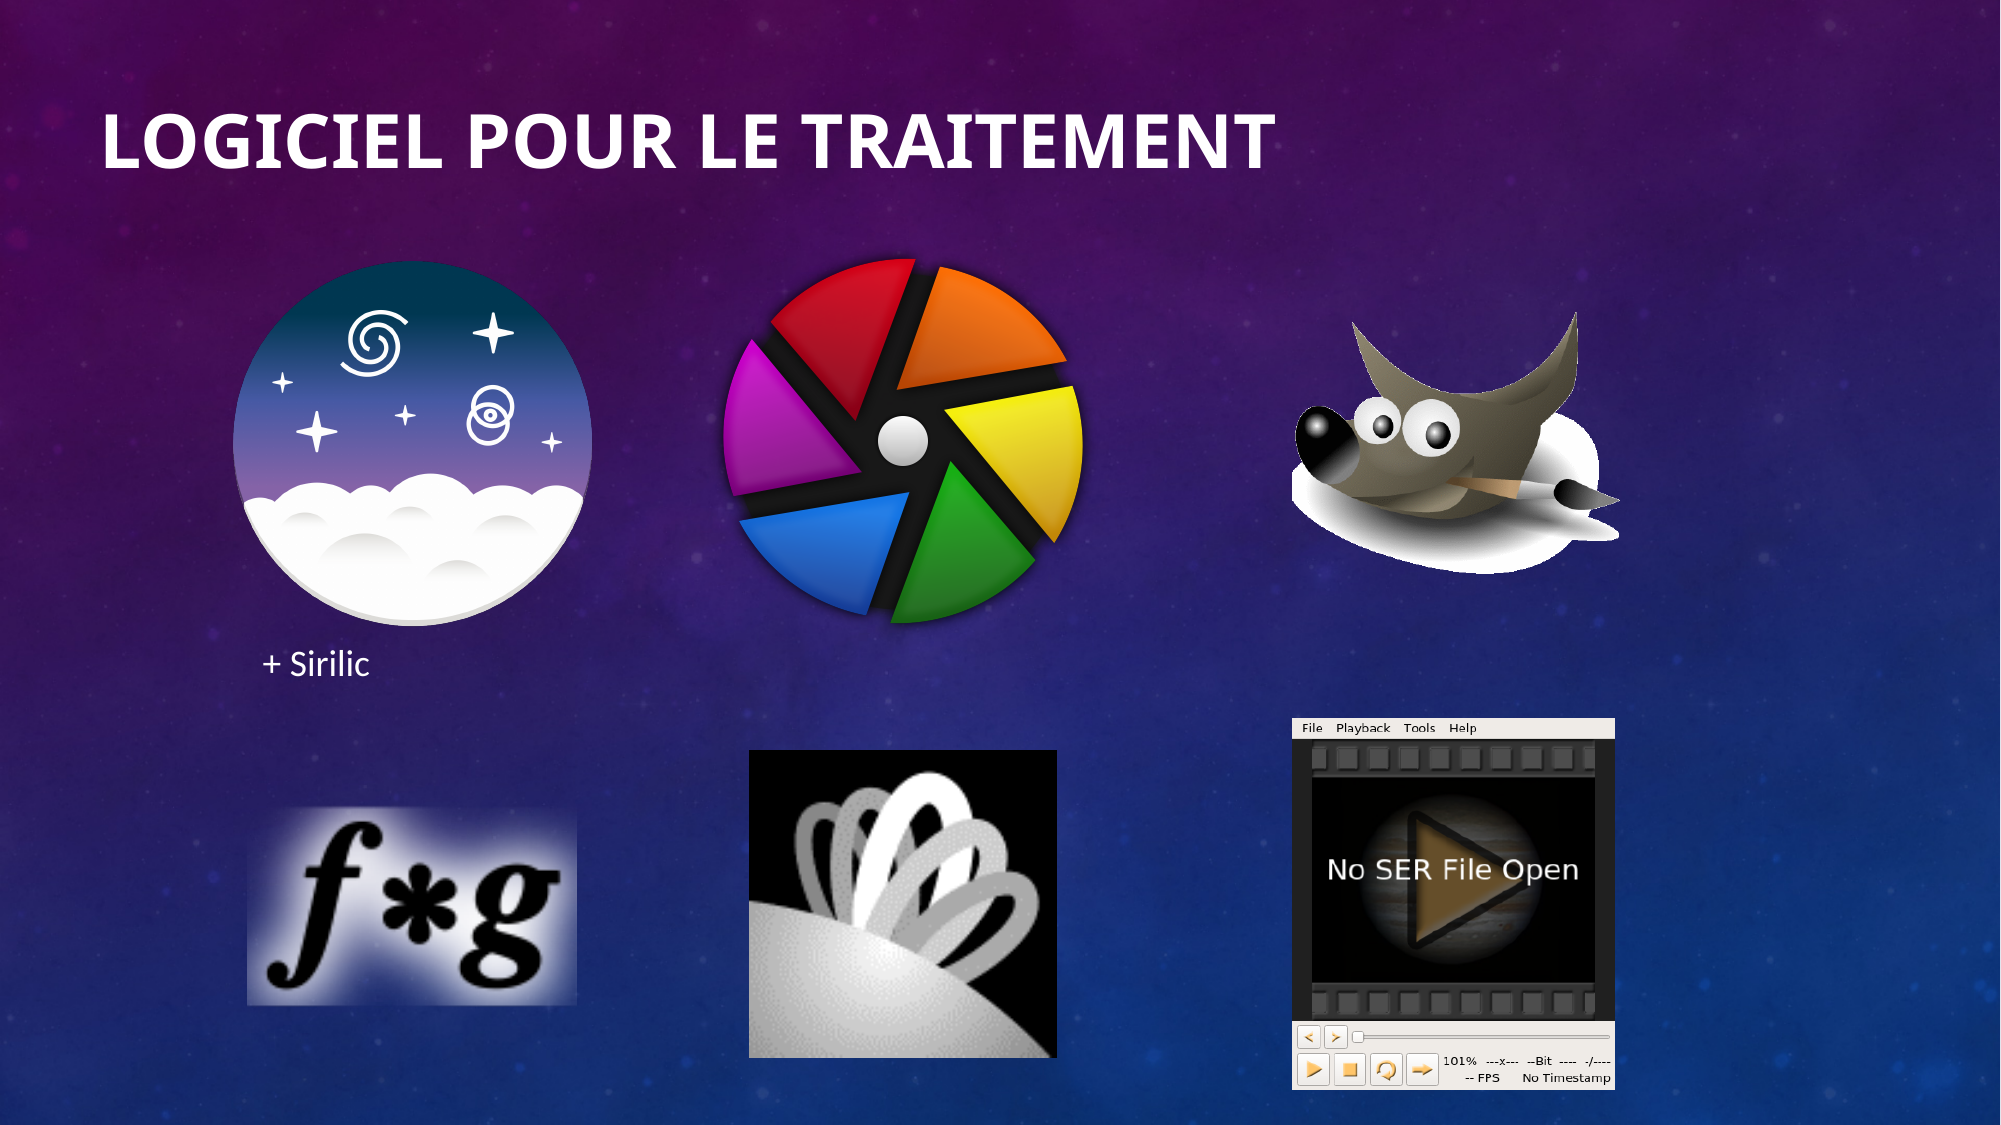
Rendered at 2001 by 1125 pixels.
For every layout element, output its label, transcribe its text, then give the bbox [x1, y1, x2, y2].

text_box + Sirilic [247, 631, 639, 692]
title Logiciel pour Le Traitement [99, 44, 1900, 232]
picture [0, 0, 2001, 1125]
